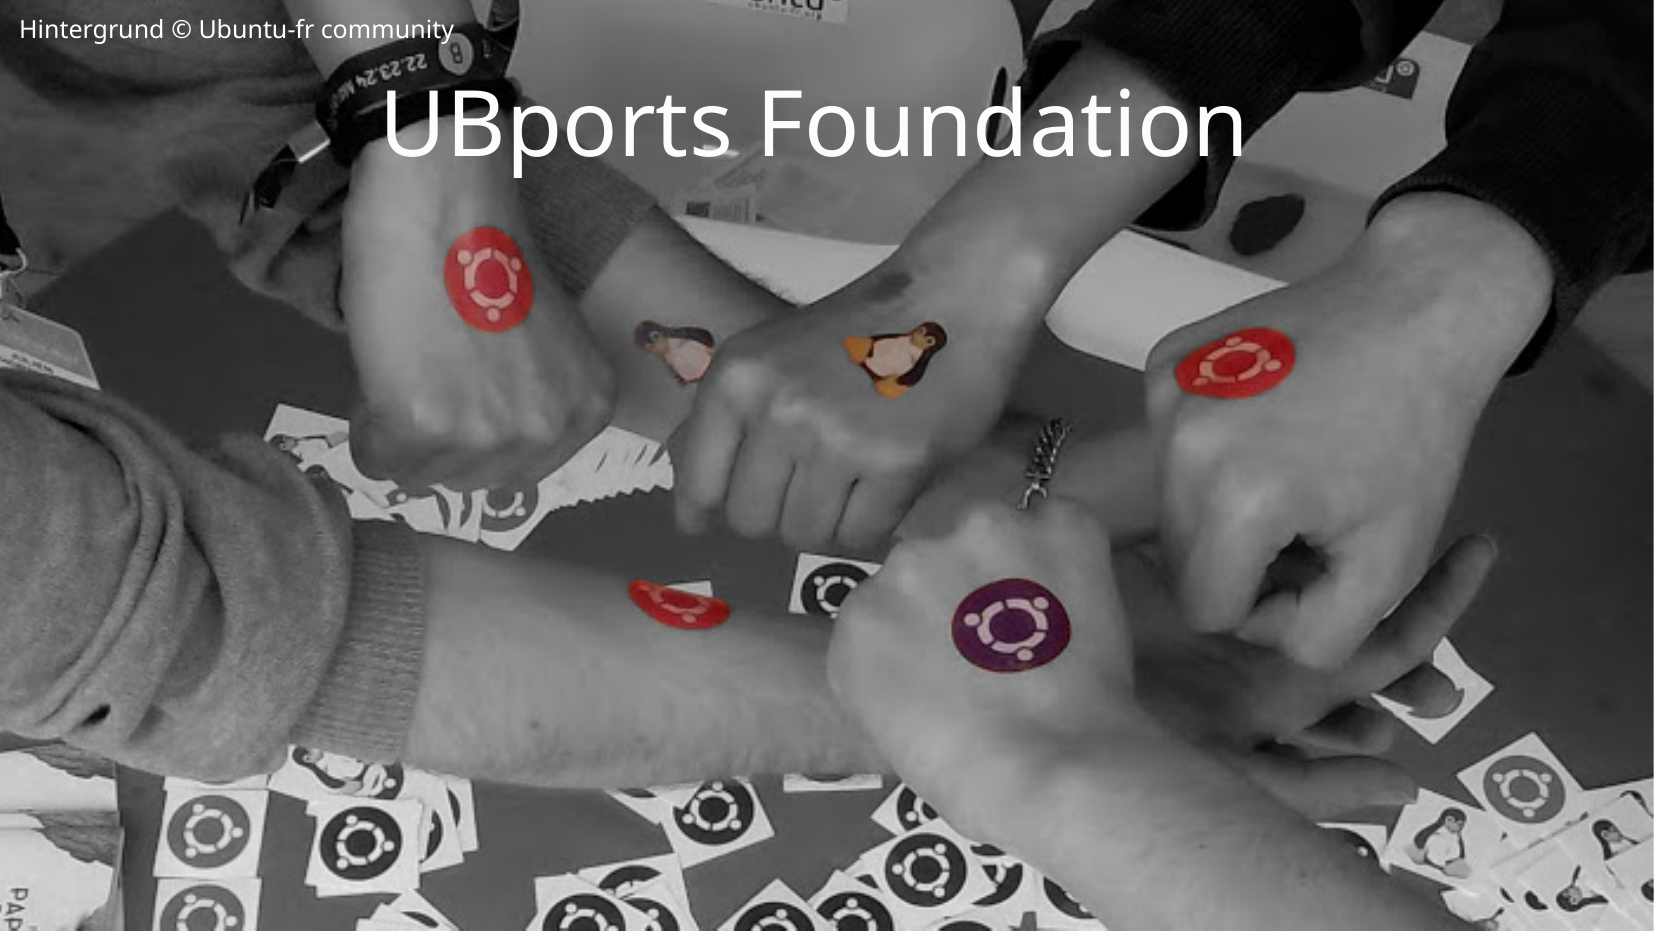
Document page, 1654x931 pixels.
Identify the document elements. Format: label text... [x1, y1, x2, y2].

text_box Hintergrund © Ubuntu-fr community [4, 4, 449, 48]
picture [0, 0, 1654, 931]
title UBports Foundation [70, 17, 1560, 225]
